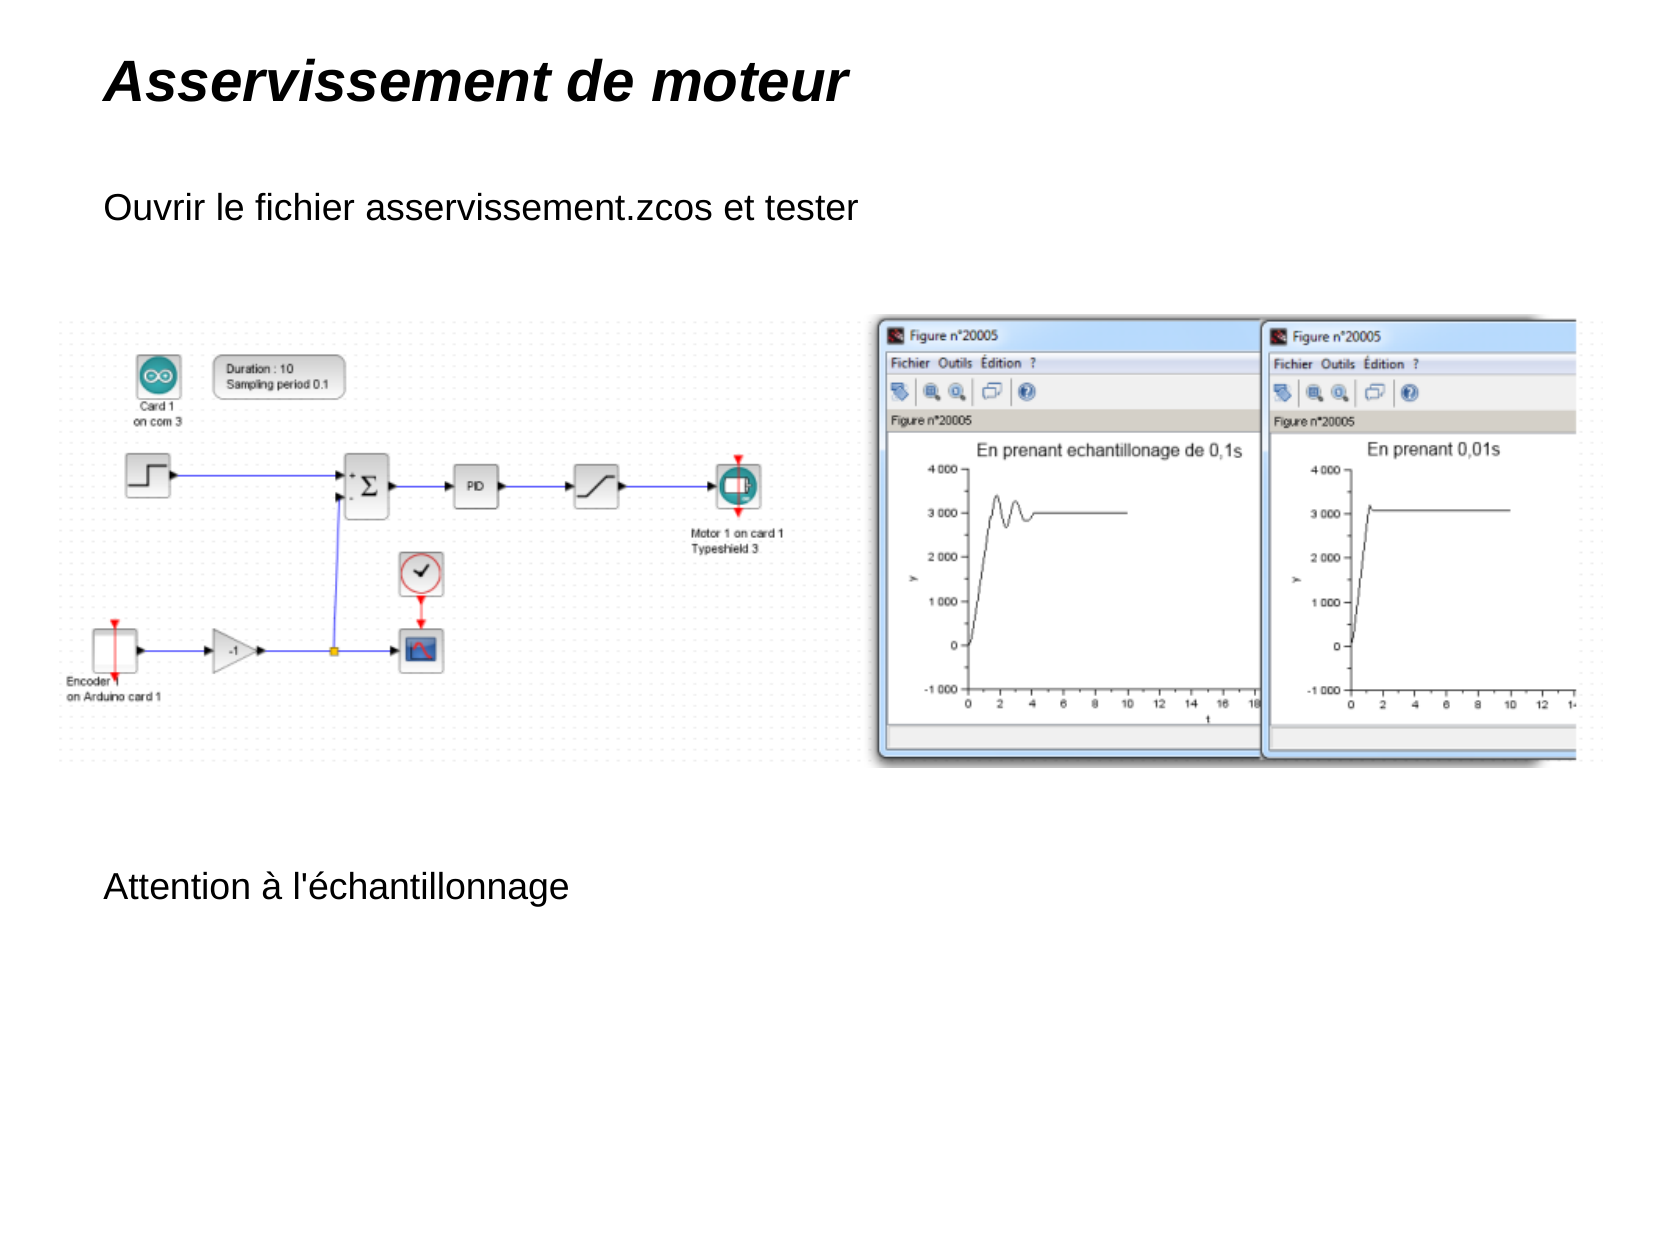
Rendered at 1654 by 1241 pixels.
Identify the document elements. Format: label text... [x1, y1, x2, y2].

text_box Ouvrir le fichier asservissement.zcos et tester [88, 179, 1063, 237]
text_box Asservissement de moteur [88, 41, 1477, 123]
picture [59, 314, 1603, 768]
text_box Attention à l'échantillonnage [88, 858, 1063, 916]
